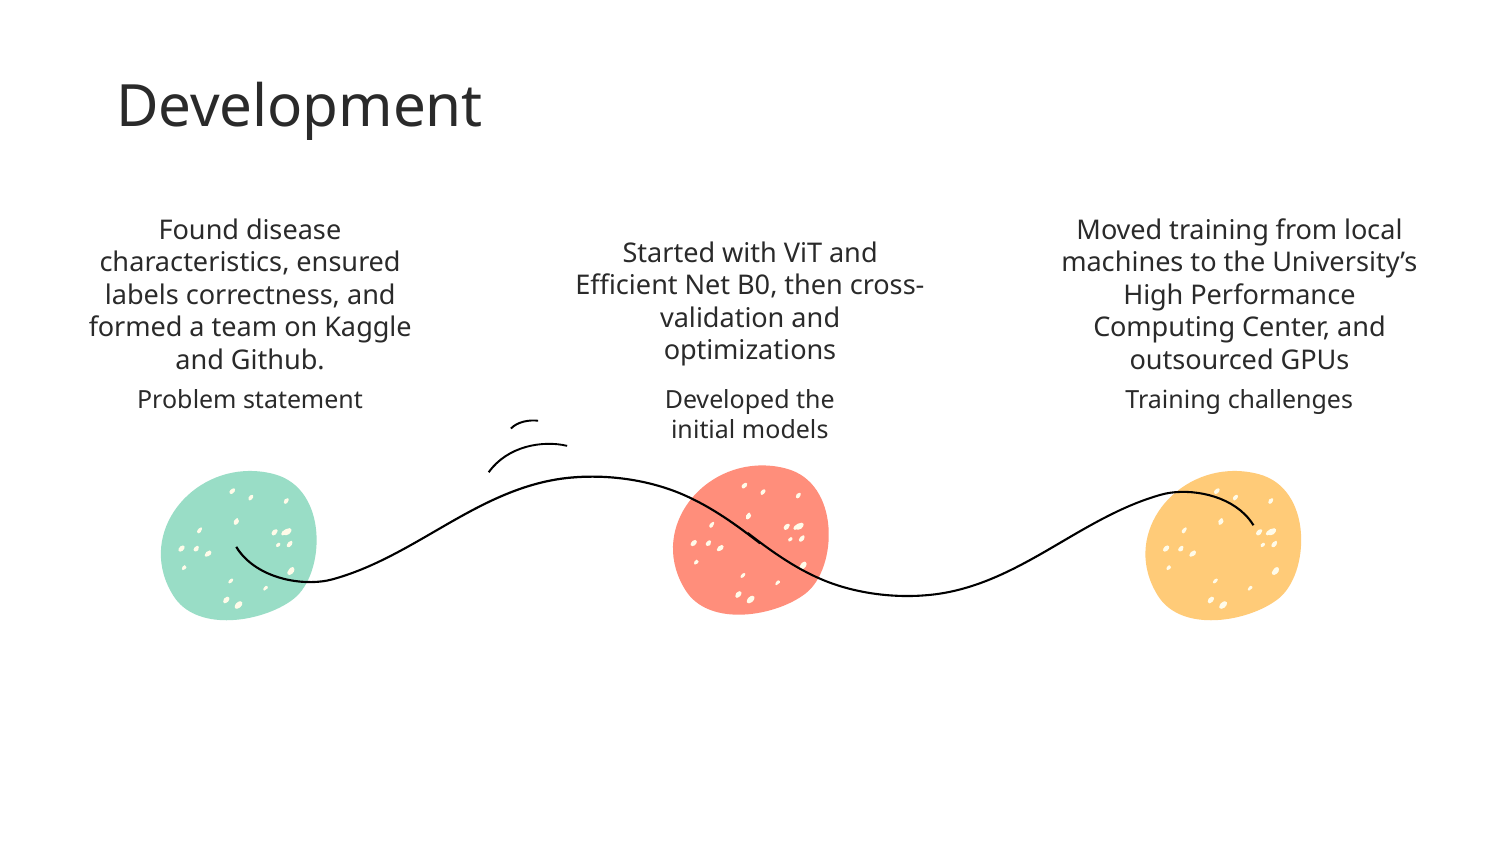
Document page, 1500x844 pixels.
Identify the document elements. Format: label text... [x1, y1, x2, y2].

text_box Developed the initial models [620, 368, 880, 432]
text_box Found disease characteristics, ensured labels correctness, and formed a team on Kaggle and Github. [57, 207, 443, 390]
text_box Started with ViT and Efficient Net B0, then cross-validation and optimizations [557, 197, 943, 381]
text_box Moved training from local machines to the University’s High Performance Computing Center, and outsourced GPUs [1041, 207, 1438, 390]
text_box Problem statement [120, 368, 380, 432]
text_box Development [101, 53, 1142, 178]
text_box Training challenges [1110, 368, 1369, 432]
text_box [510, 419, 539, 430]
text_box [487, 442, 568, 473]
text_box [160, 465, 1302, 621]
